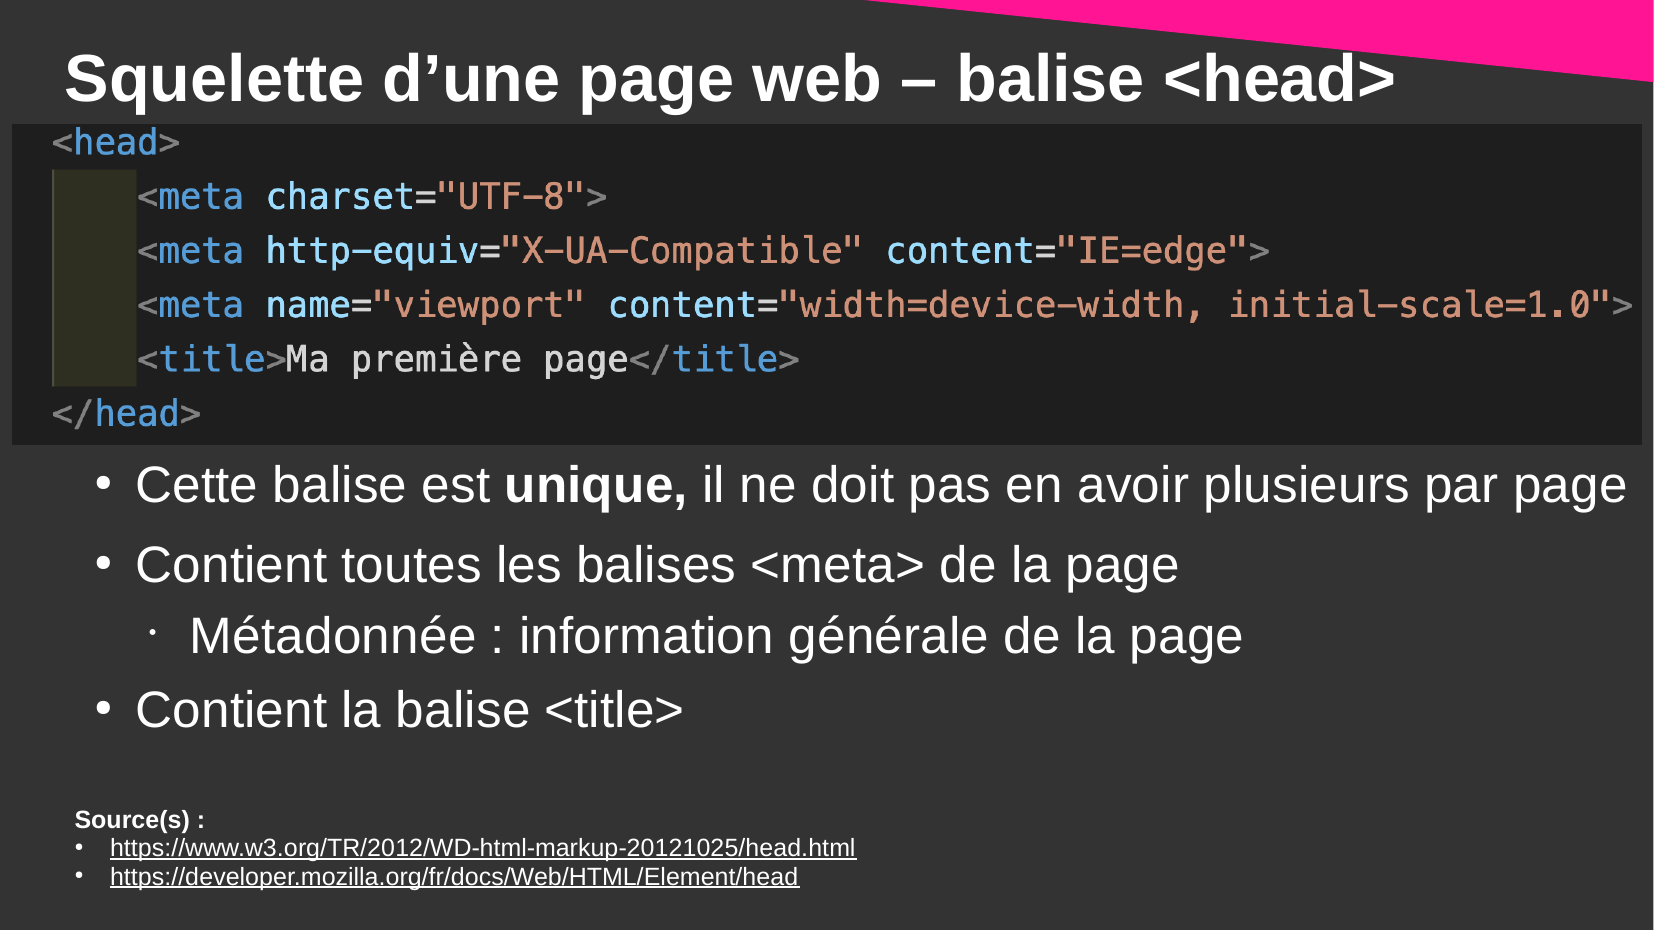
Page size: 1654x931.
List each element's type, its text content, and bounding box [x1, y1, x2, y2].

text_box [863, 0, 1654, 83]
text_box Source(s) : https://www.w3.org/TR/2012/WD-html-markup-20121025/head.html https://developer.mozilla.org/fr/docs/Web/HTML/Element/head [59, 798, 1545, 898]
picture [12, 124, 1642, 445]
list Cette balise est unique, il ne doit pas en avoir plusieurs par page Contient toutes les balises <meta> de la page Métadonnée : information générale de la page Contient la balise <title> [80, 455, 1635, 792]
title Squelette d’une page web – balise <head> [64, 40, 1553, 124]
